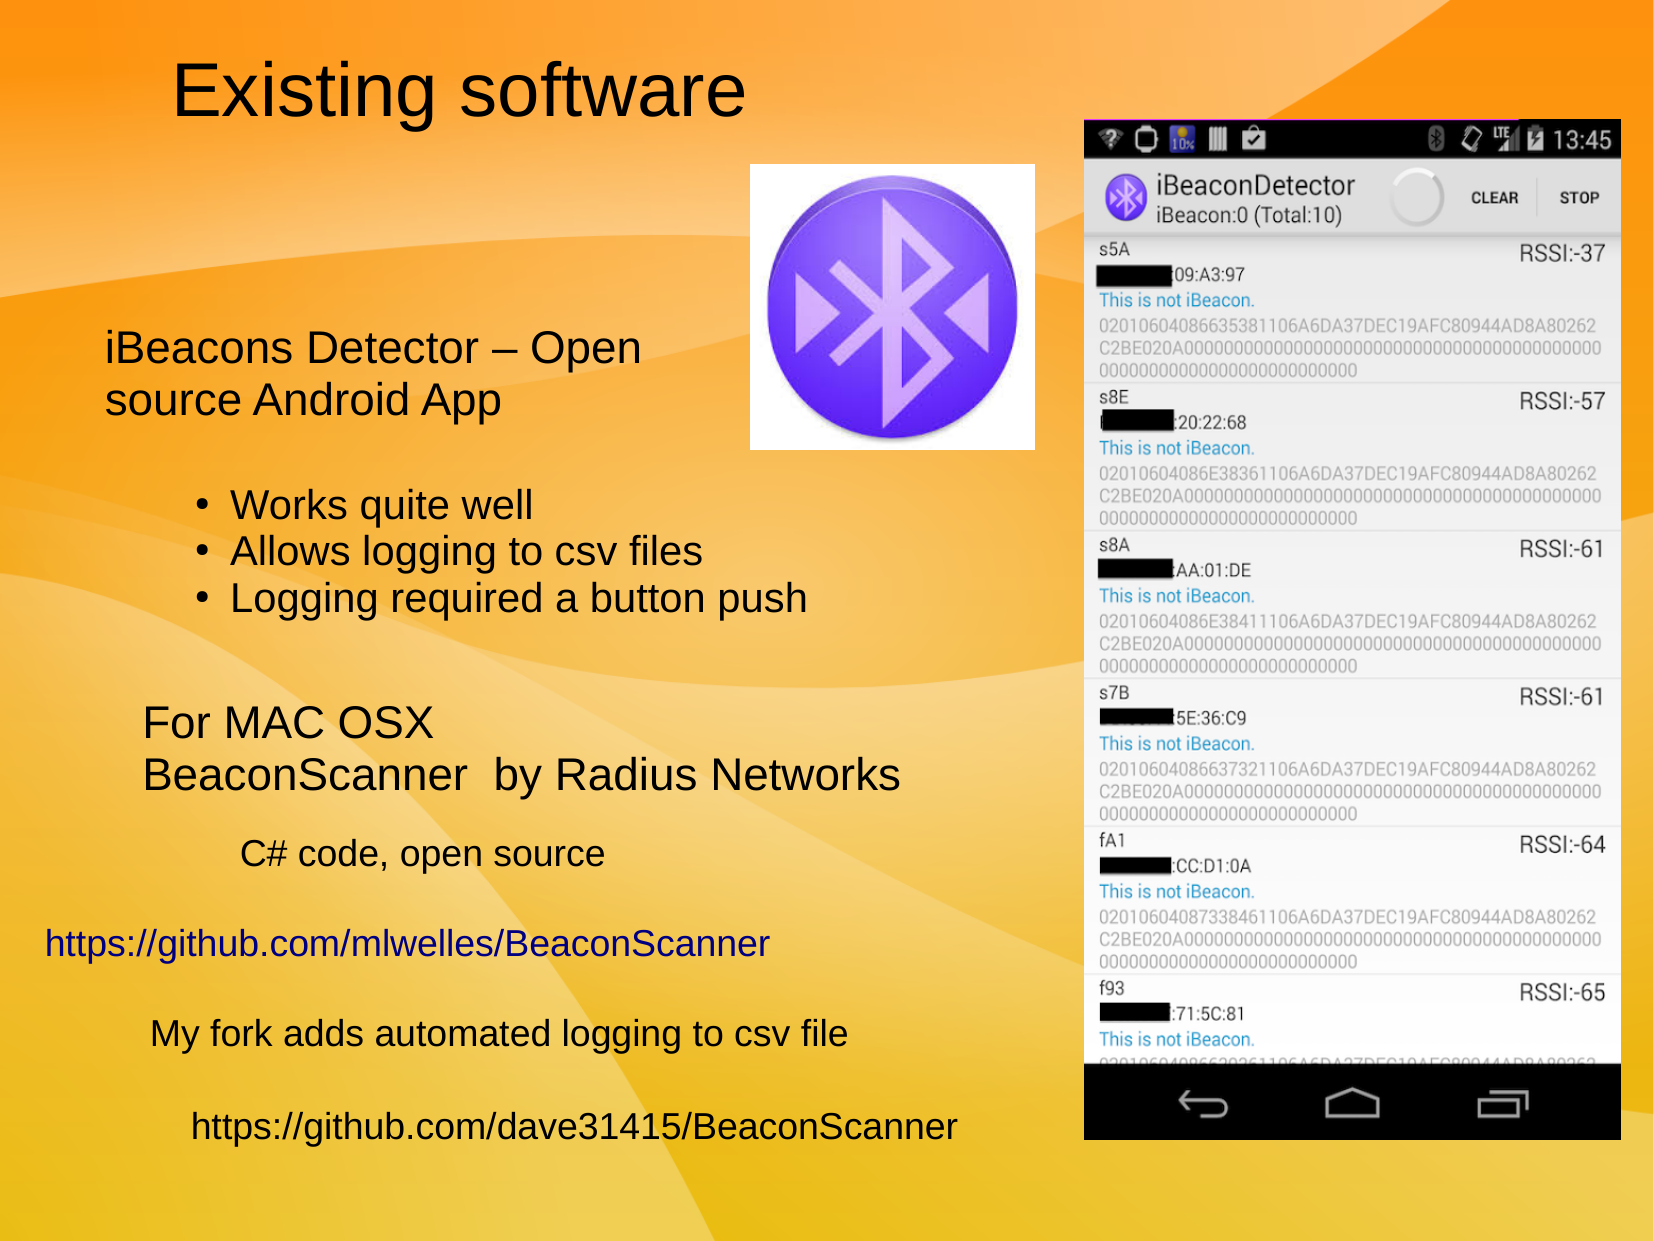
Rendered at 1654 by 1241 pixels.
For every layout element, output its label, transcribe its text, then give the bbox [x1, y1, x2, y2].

text_box C# code, open source [225, 825, 622, 882]
picture [0, 0, 1654, 1241]
title Existing software [0, 45, 950, 136]
text_box For MAC OSX BeaconScanner by Radius Networks [127, 690, 917, 859]
text_box iBeacons Detector – Open source Android App [90, 315, 736, 466]
text_box https://github.com/mlwelles/BeaconScanner [30, 915, 938, 991]
text_box My fork adds automated logging to csv file [135, 1005, 865, 1062]
text_box Works quite well Allows logging to csv files Logging required a button push [180, 474, 822, 629]
text_box https://github.com/dave31415/BeaconScanner [176, 1098, 976, 1156]
